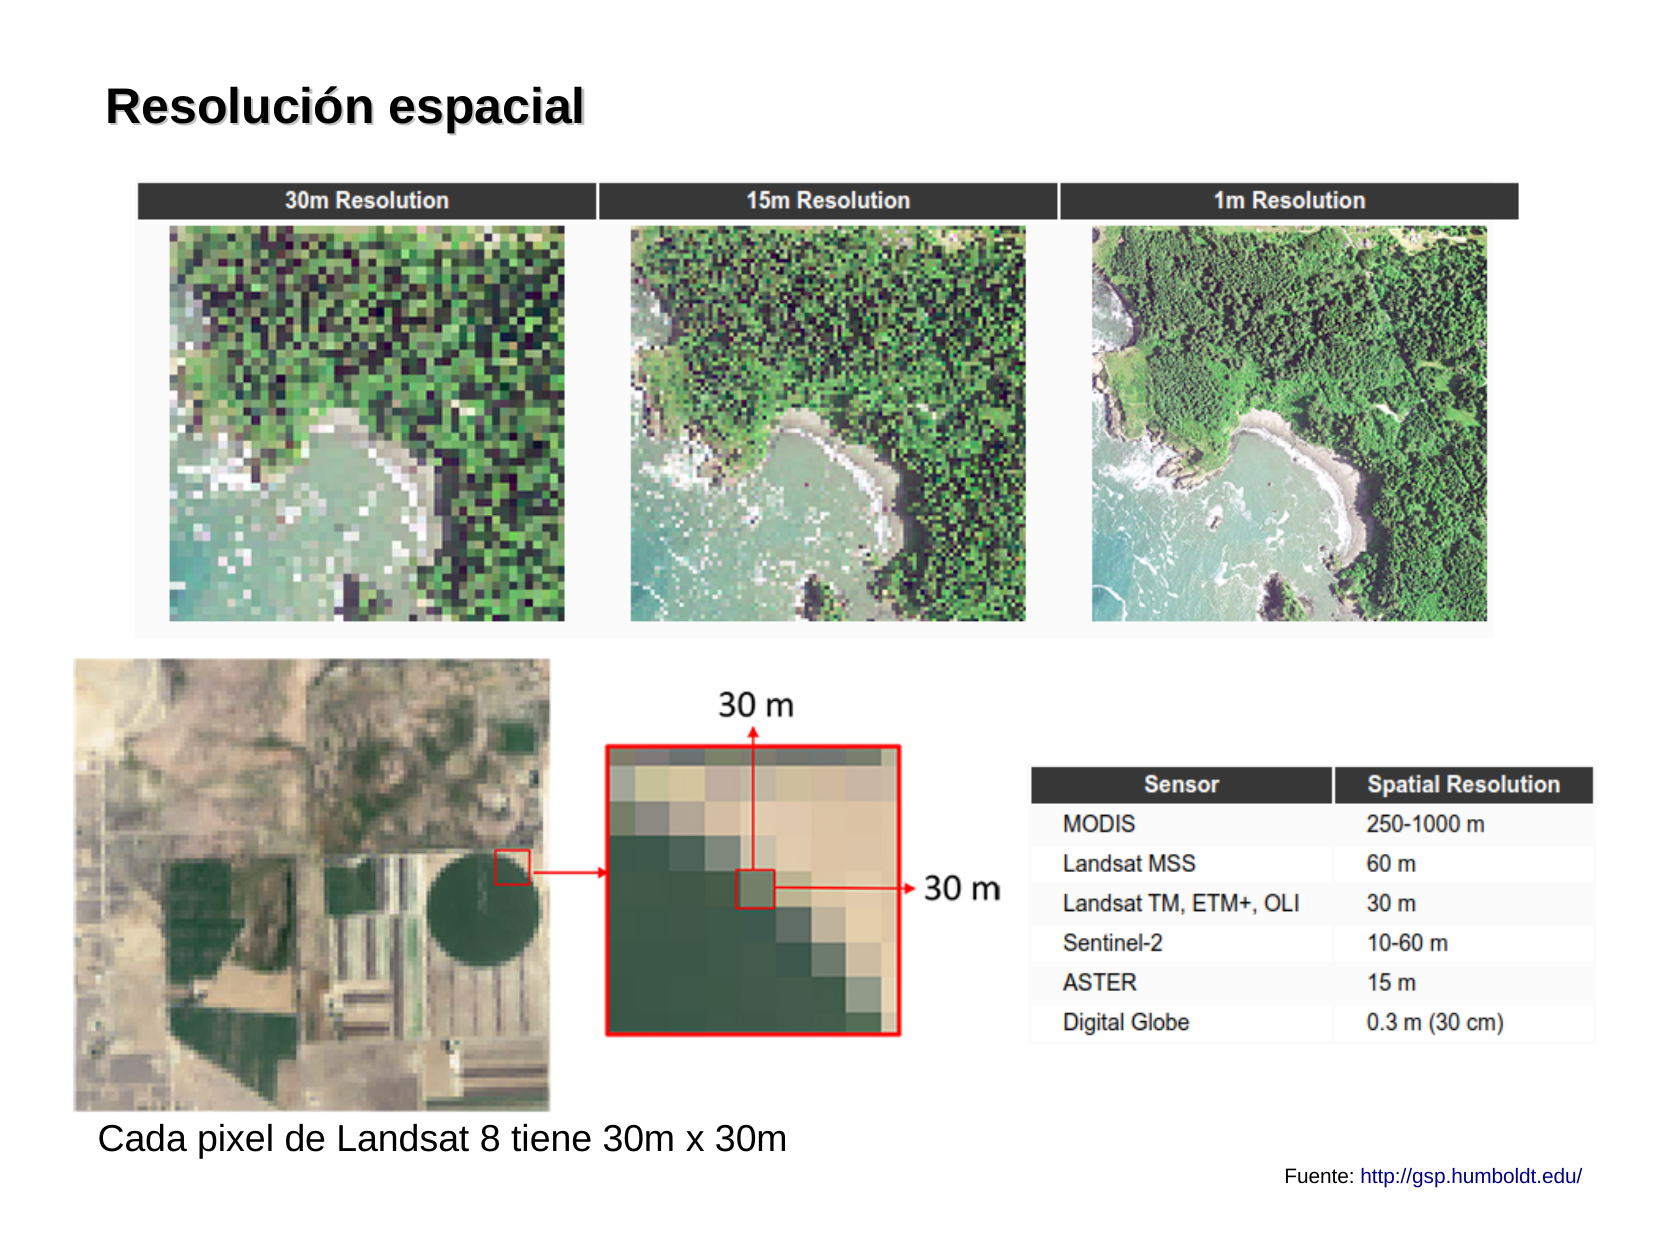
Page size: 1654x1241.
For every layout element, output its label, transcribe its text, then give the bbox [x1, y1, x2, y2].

text_box Resolución espacial [90, 70, 685, 151]
picture [1027, 761, 1598, 1048]
picture [64, 647, 1013, 1117]
text_box Fuente: http://gsp.humboldt.edu/ [1269, 1157, 1628, 1205]
picture [132, 177, 1530, 639]
text_box Cada pixel de Landsat 8 tiene 30m x 30m [82, 1110, 898, 1168]
